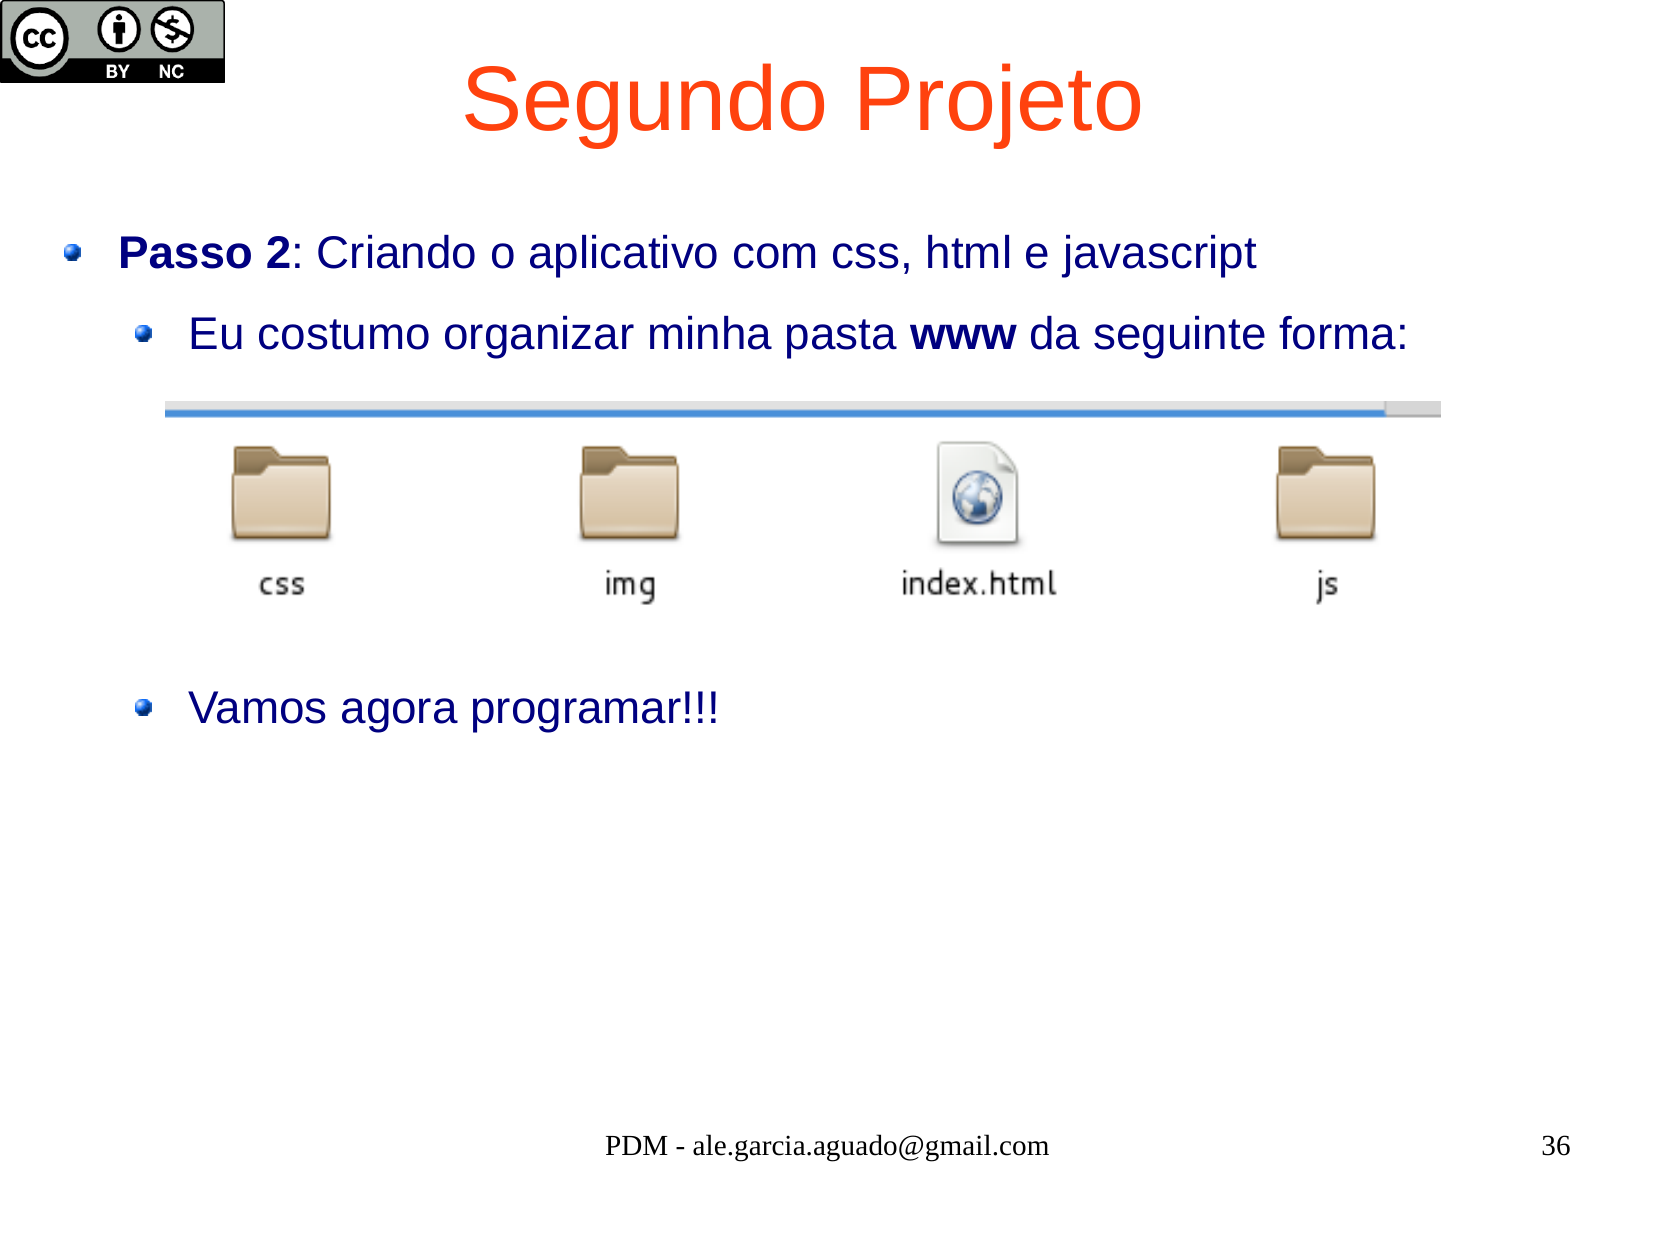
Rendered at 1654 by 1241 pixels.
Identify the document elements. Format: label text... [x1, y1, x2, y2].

list Passo 2: Criando o aplicativo com css, html e javascript Eu costumo organizar minha pasta www da seguinte forma: Vamos agora programar!!! [47, 226, 1595, 445]
picture [165, 401, 1441, 668]
title Segundo Projeto [59, 31, 1548, 166]
picture [0, 0, 225, 83]
list [47, 445, 1595, 1241]
